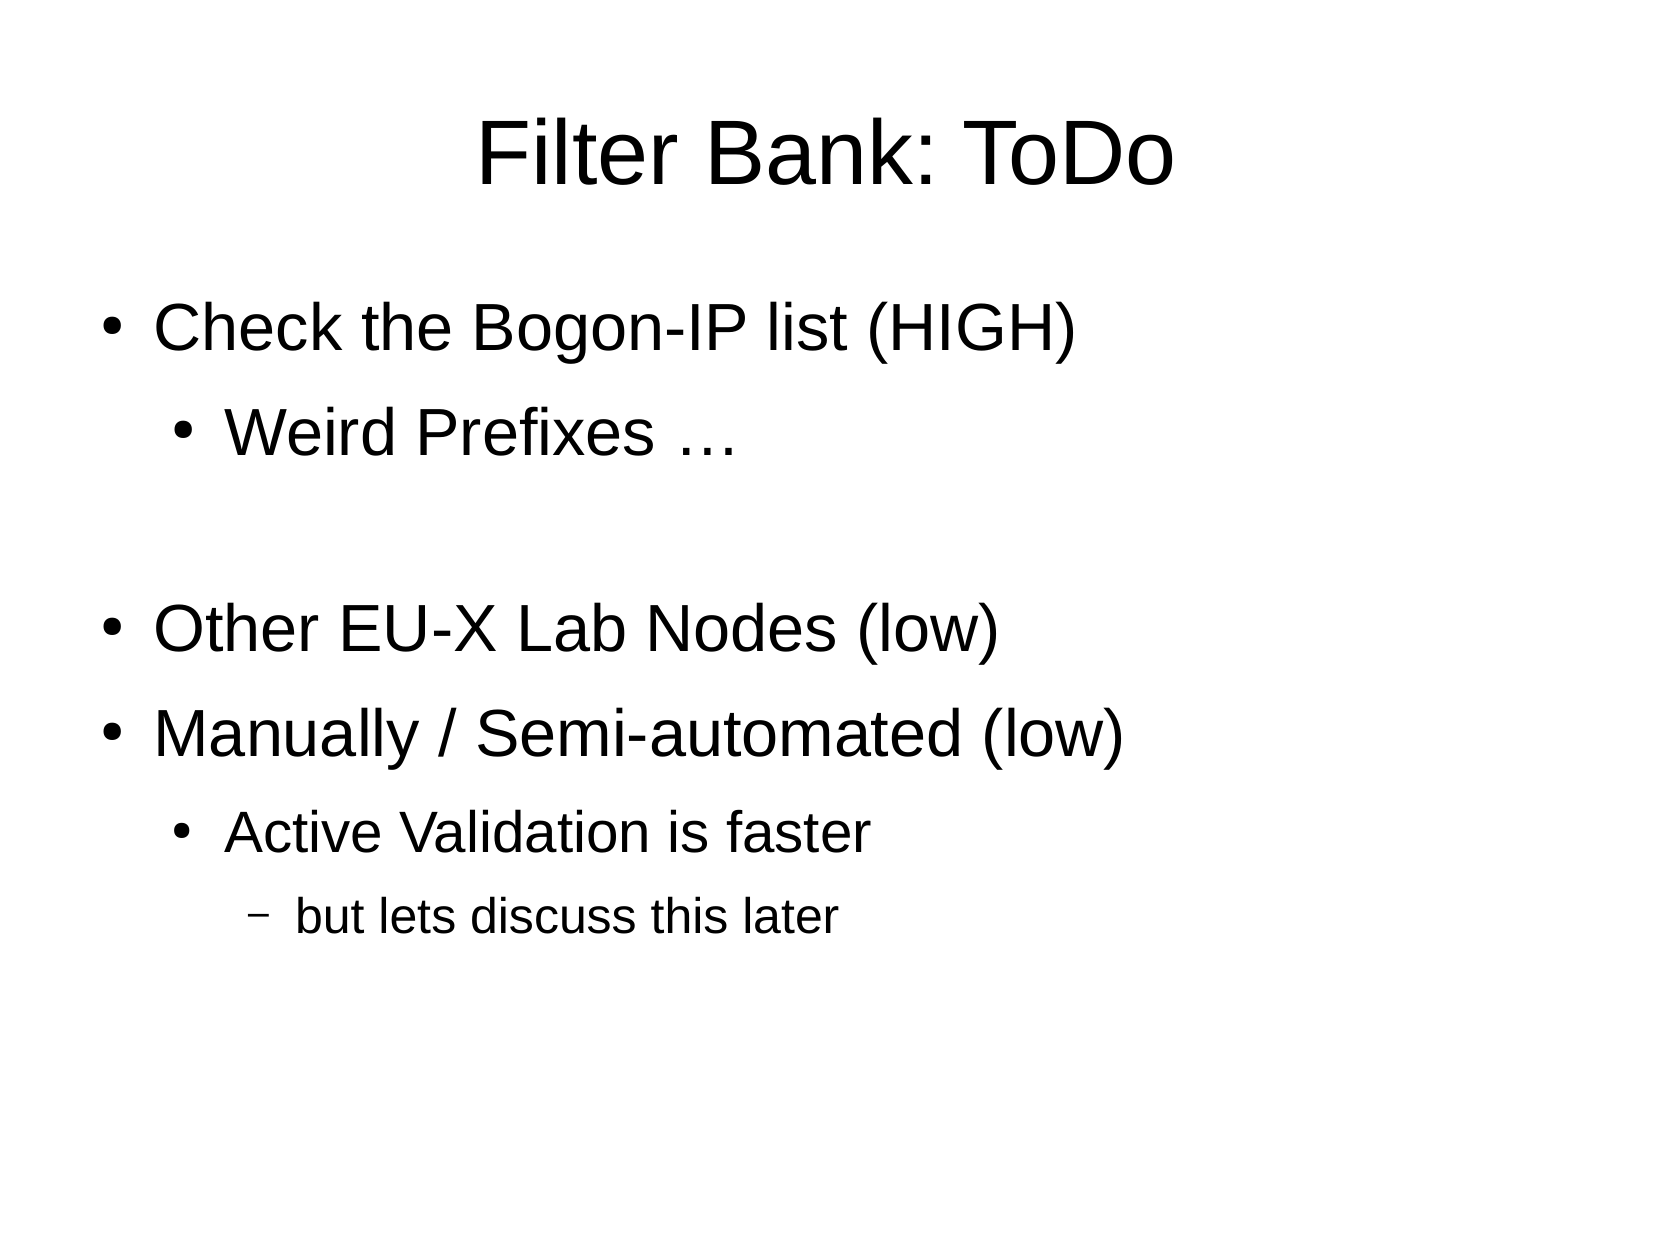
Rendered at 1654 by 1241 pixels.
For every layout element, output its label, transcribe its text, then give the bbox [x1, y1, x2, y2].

list Check the Bogon-IP list (HIGH) Weird Prefixes … Other EU-X Lab Nodes (low) Manually / Semi-automated (low) Active Validation is faster but lets discuss this later [82, 290, 1571, 1109]
title Filter Bank: ToDo [82, 56, 1571, 250]
